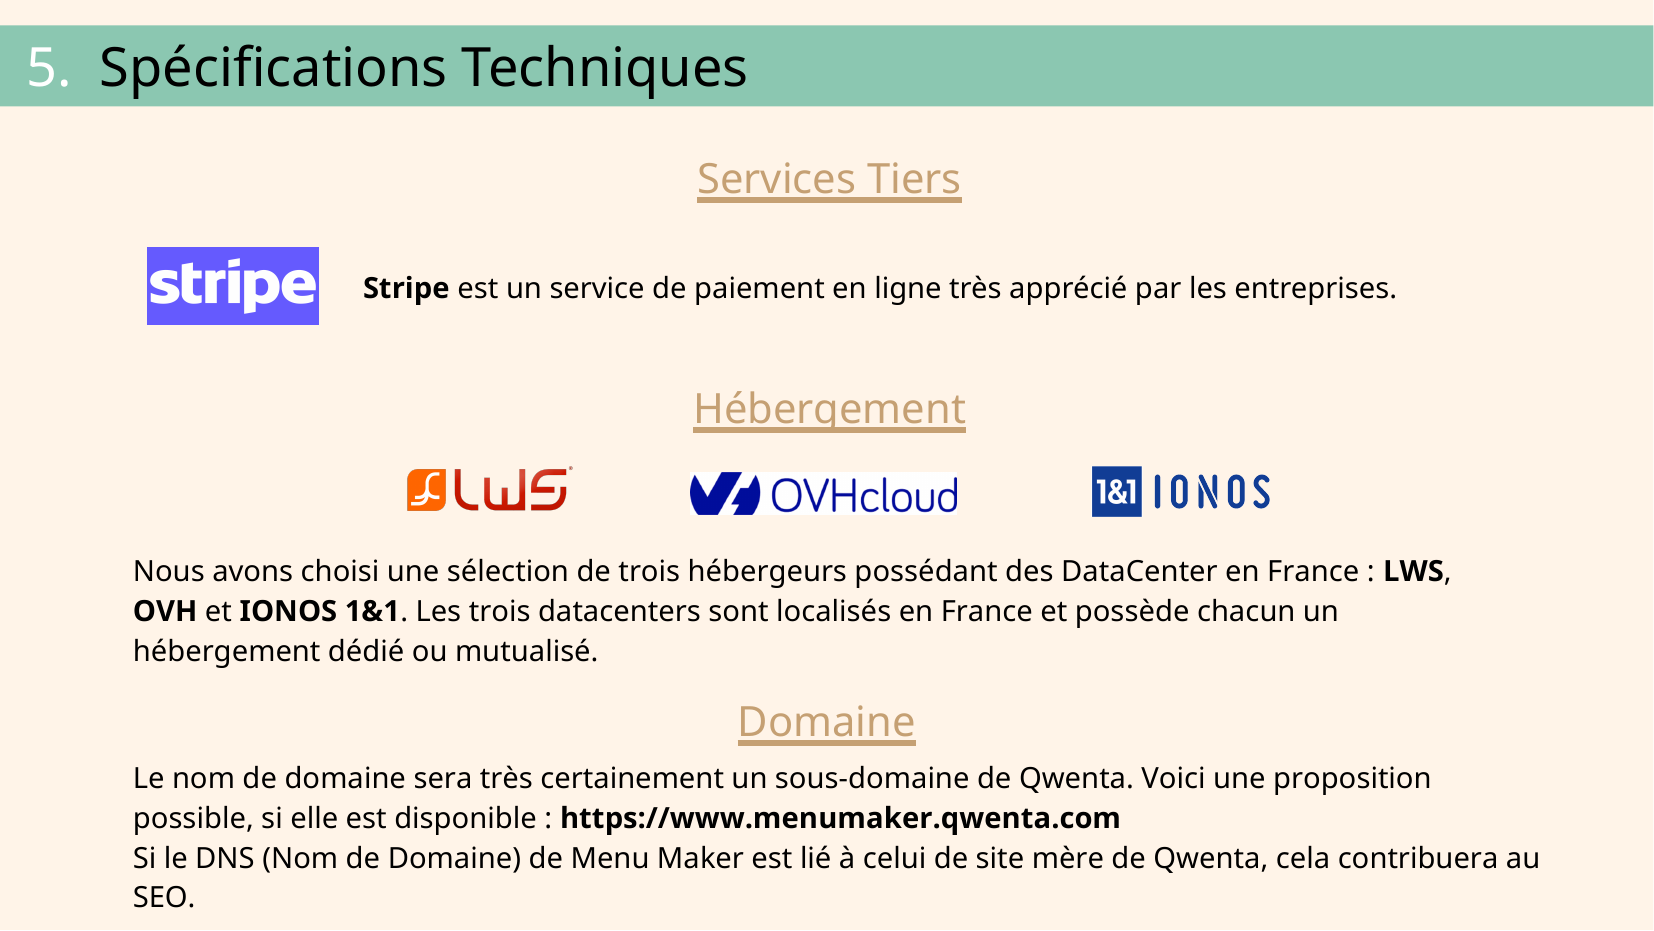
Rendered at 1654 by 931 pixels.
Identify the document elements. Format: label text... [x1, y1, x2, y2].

text_box Hébergement [637, 377, 1022, 438]
picture [407, 466, 573, 514]
text_box Stripe est un service de paiement en ligne très apprécié par les entreprises. [348, 259, 1495, 319]
picture [690, 472, 957, 515]
text_box Nous avons choisi une sélection de trois hébergeurs possédant des DataCenter en France : LWS, OVH et IONOS 1&1. Les trois datacenters sont localisés en France et possède chacun un hébergement dédié ou mutualisé. [118, 543, 1536, 661]
text_box Le nom de domaine sera très certainement un sous-domaine de Qwenta. Voici une proposition possible, si elle est disponible : https://www.menumaker.qwenta.com Si le DNS (Nom de Domaine) de Menu Maker est lié à celui de site mère de Qwenta, cela contribuera au SEO. [118, 750, 1565, 902]
picture [1074, 466, 1287, 517]
text_box Domaine [708, 690, 945, 750]
title 5. Spécifications Techniques [0, 25, 1654, 107]
text_box Services Tiers [637, 147, 1022, 207]
picture [147, 247, 319, 325]
